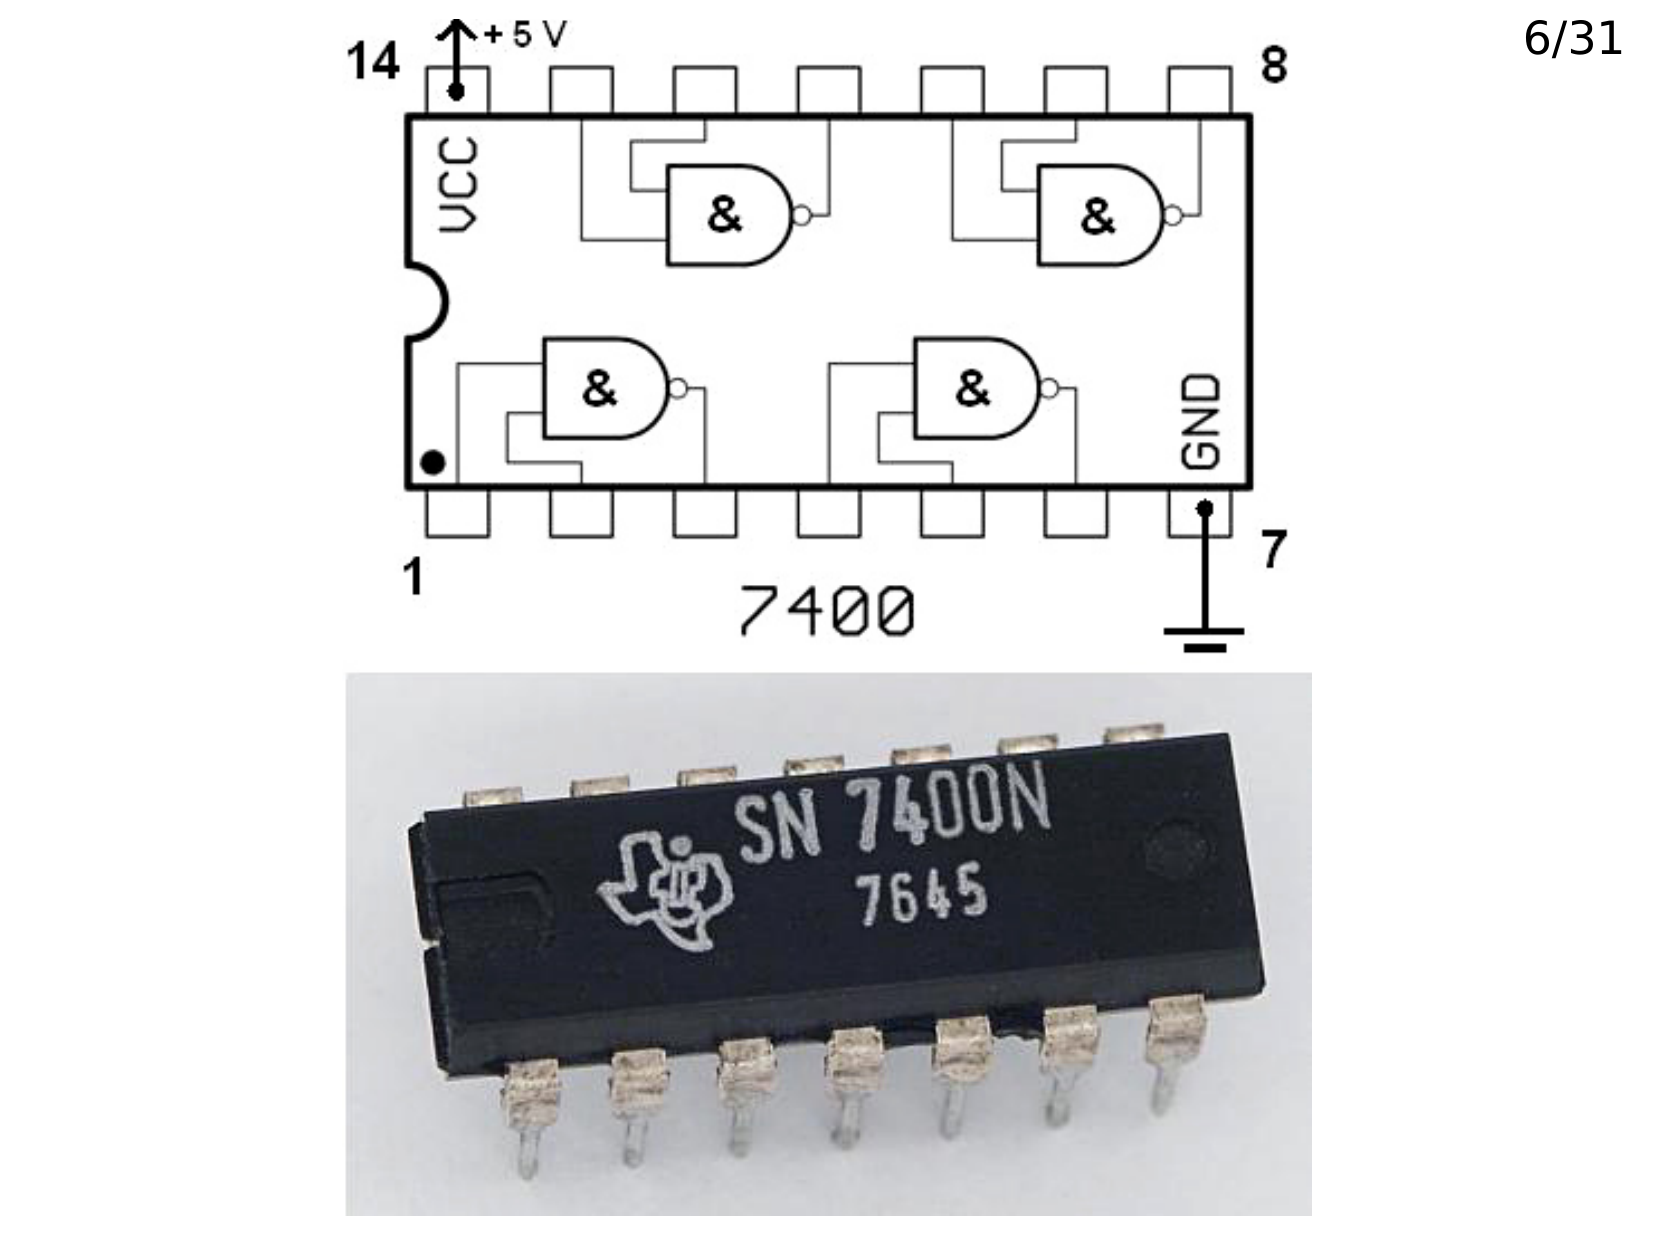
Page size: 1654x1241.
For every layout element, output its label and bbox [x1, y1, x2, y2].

picture [342, 19, 1312, 1216]
